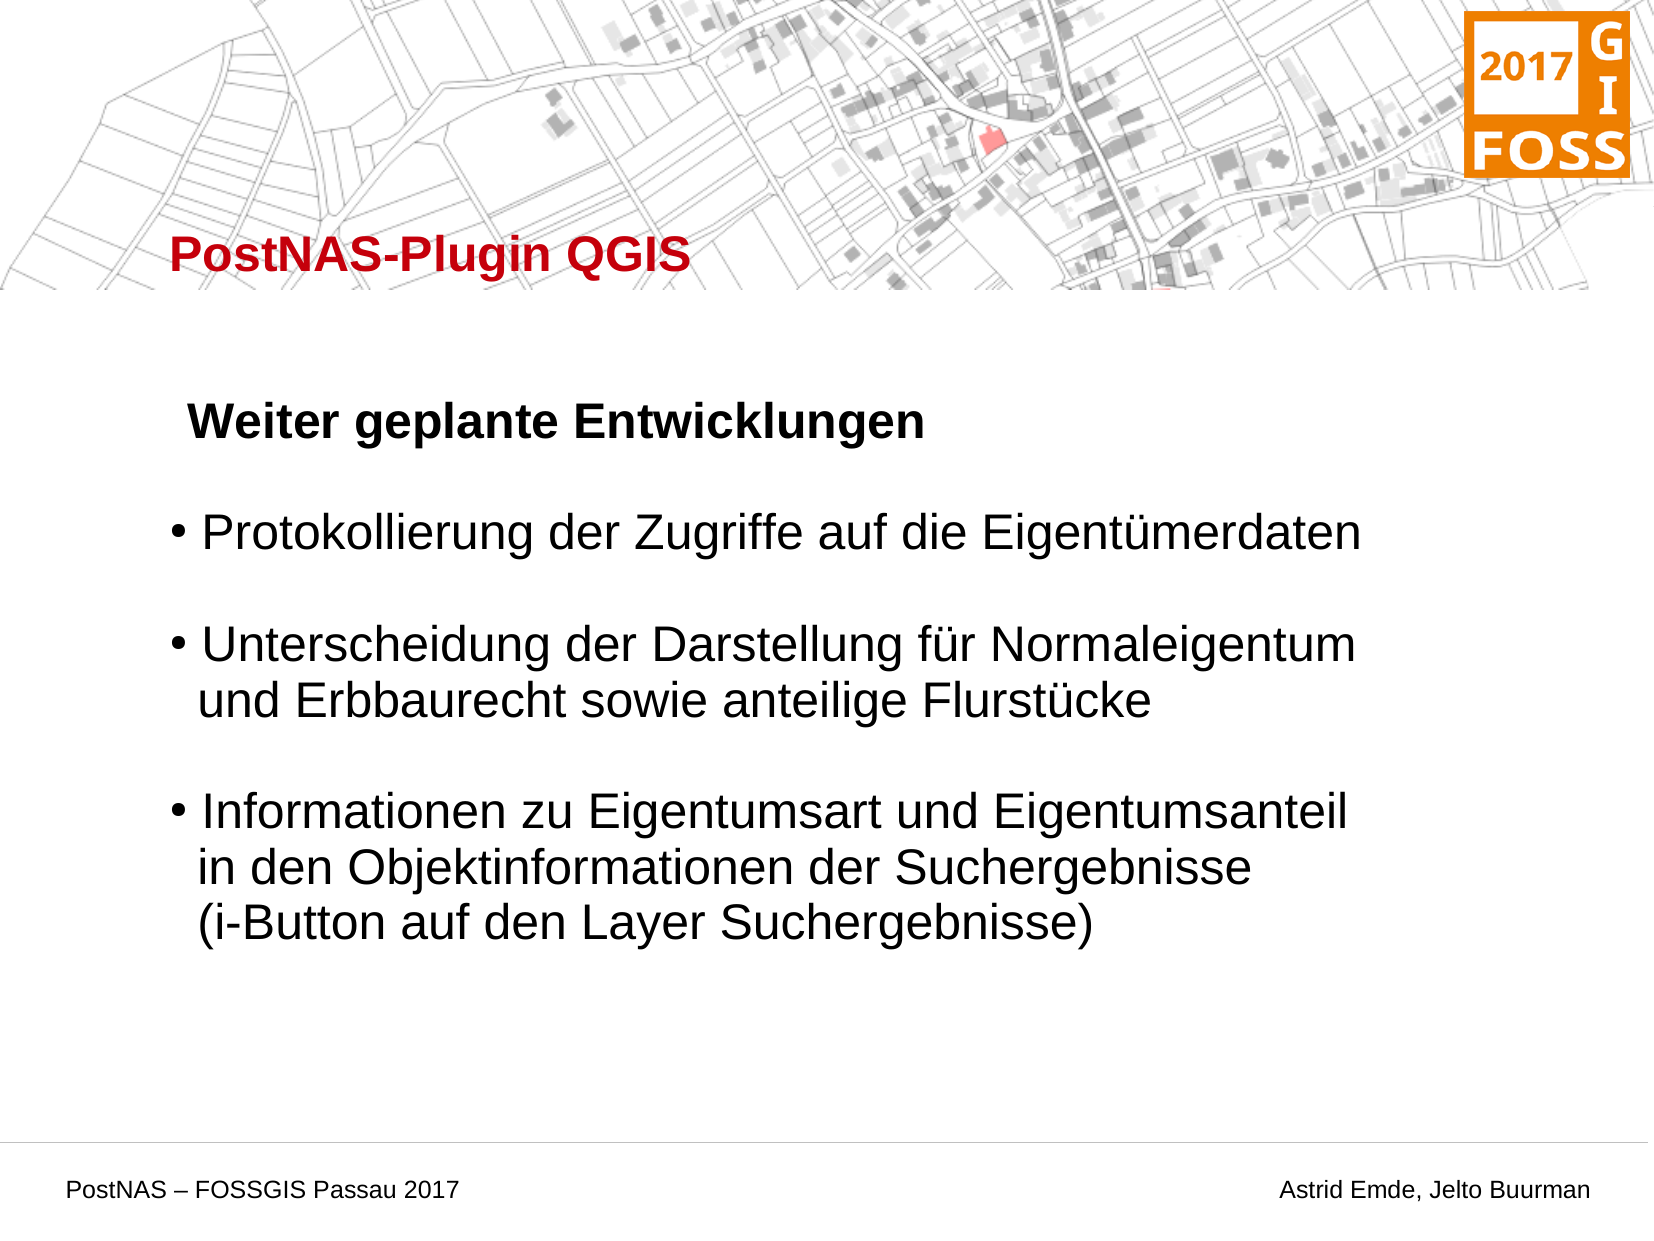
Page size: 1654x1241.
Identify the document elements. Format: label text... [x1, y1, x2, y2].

picture [1464, 11, 1630, 178]
text_box PostNAS-Plugin QGIS Weiter geplante Entwicklungen Protokollierung der Zugriffe auf die Eigentümerdaten Unterscheidung der Darstellung für Normaleigentum und Erbbaurecht sowie anteilige Flurstücke Informationen zu Eigentumsart und Eigentumsanteil in den Objektinformationen der Suchergebnisse (i-Button auf den Layer Suchergebnisse) [154, 218, 1654, 1046]
